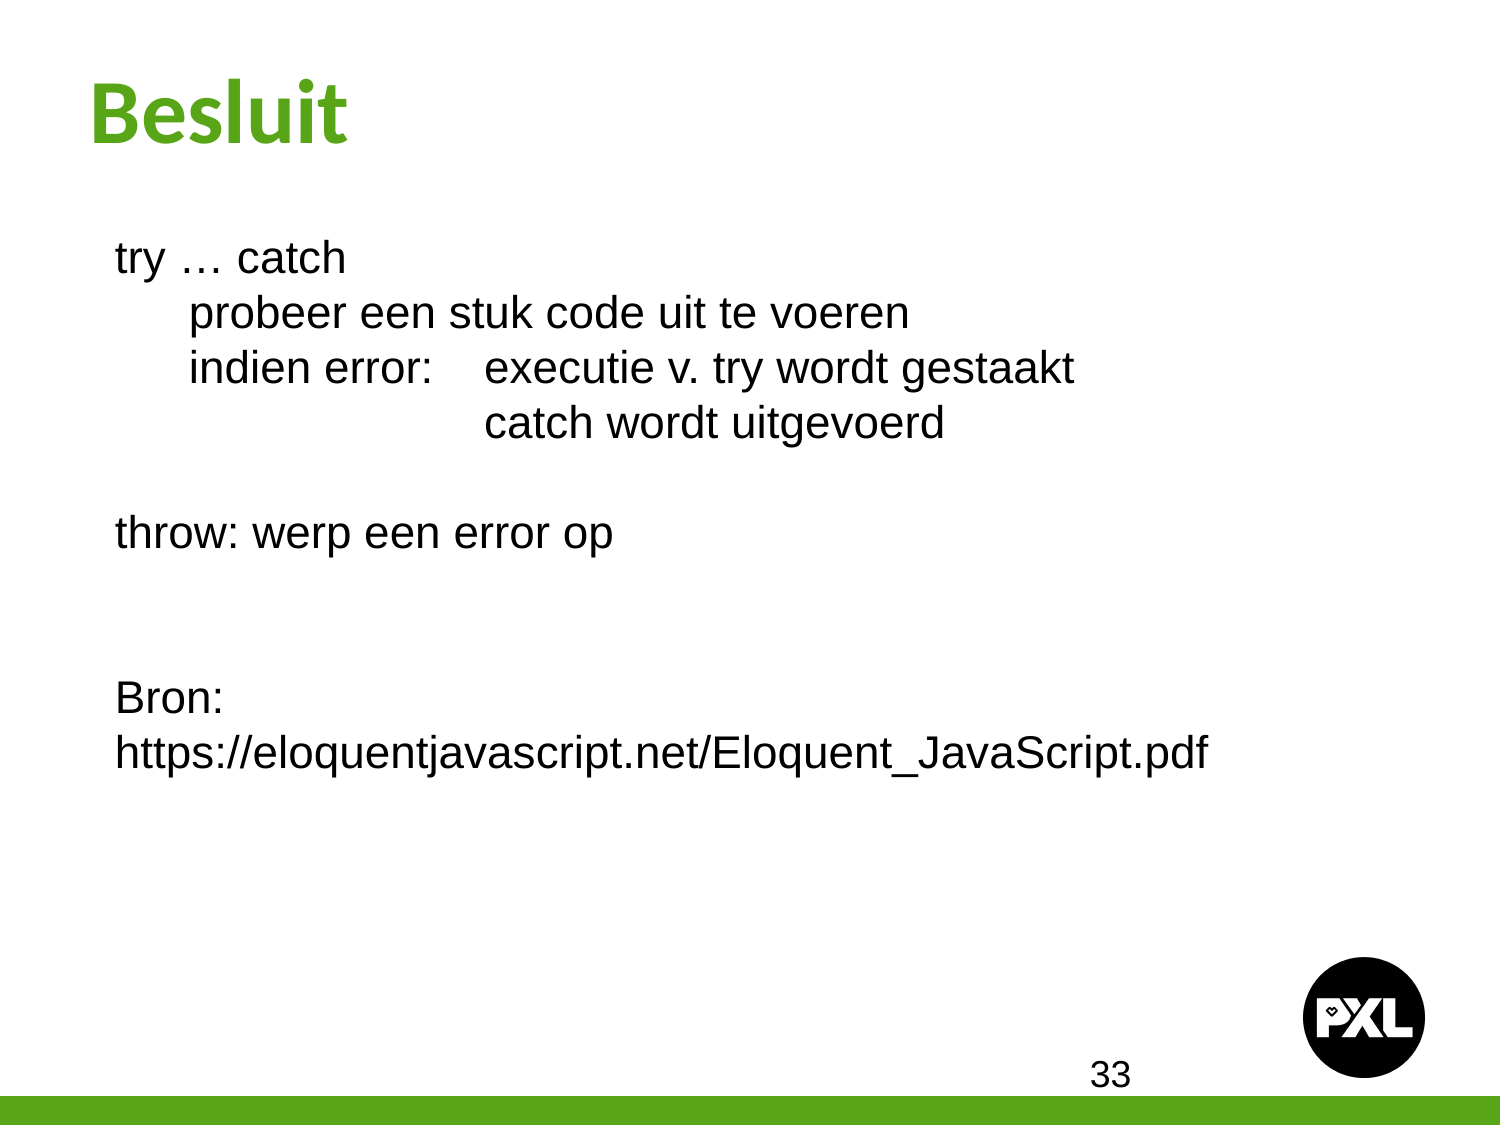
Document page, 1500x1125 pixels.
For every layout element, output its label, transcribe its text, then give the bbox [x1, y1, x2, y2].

picture [1303, 988, 1425, 1078]
text_box <number> [1074, 1042, 1304, 1103]
text_box try … catch probeer een stuk code uit te voeren indien error: executie v. try wordt gestaakt catch wordt uitgevoerd throw: werp een error op Bron: https://eloquentjavascript.net/Eloquent_JavaScript.pdf [100, 165, 1500, 988]
text_box Besluit [75, 45, 1425, 233]
